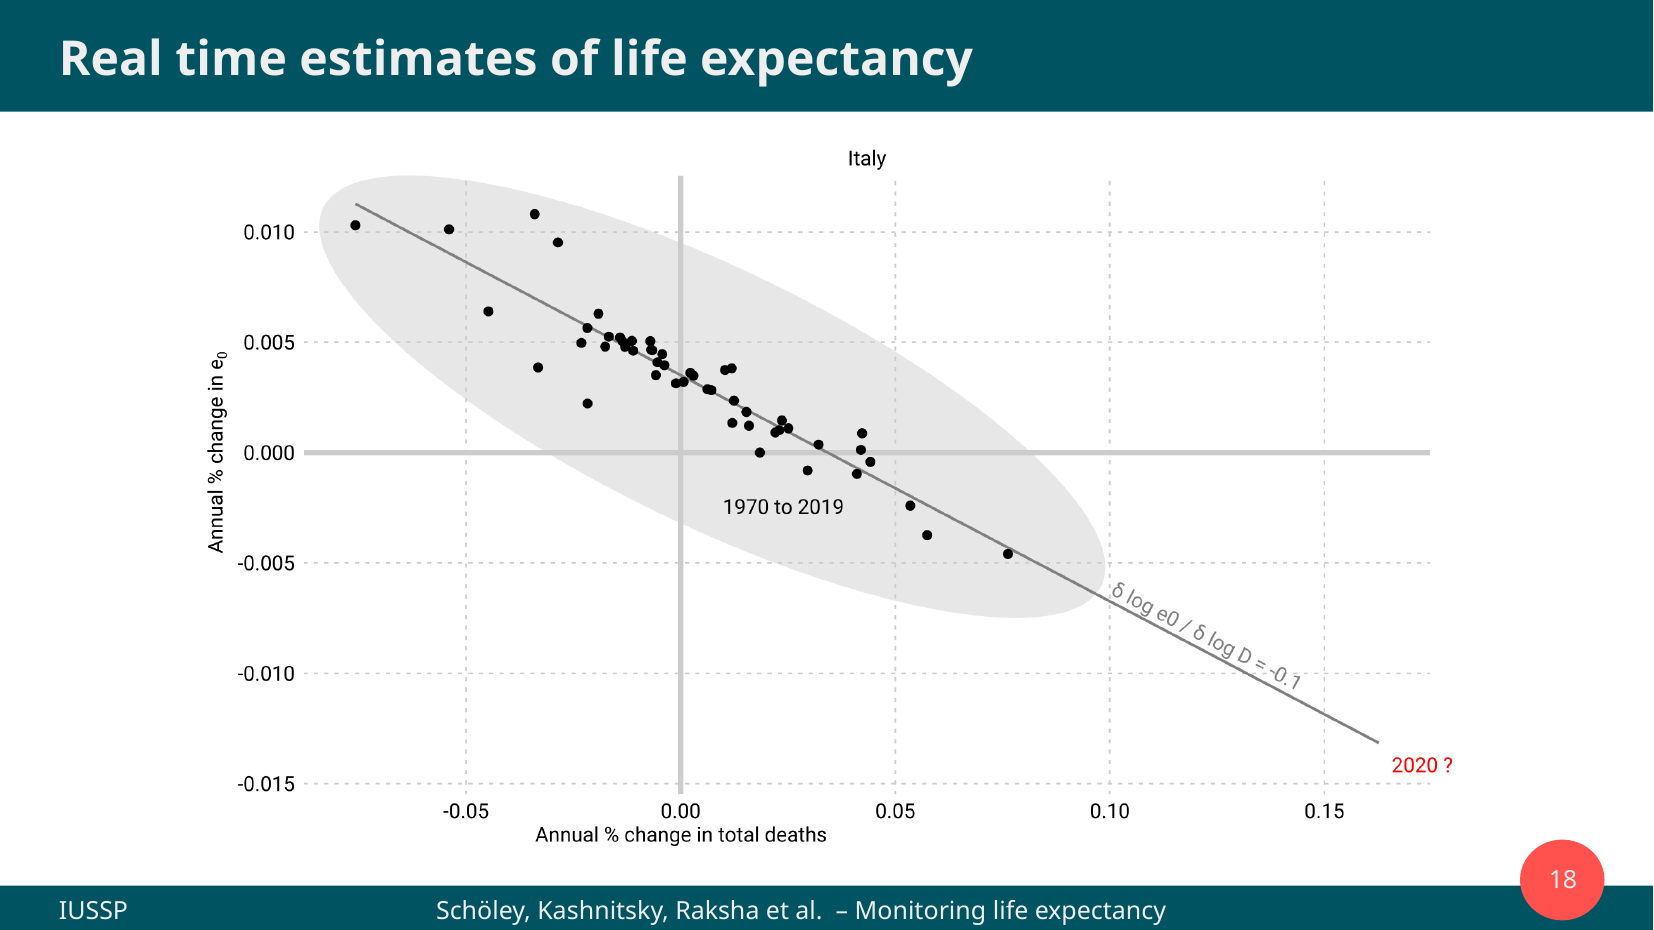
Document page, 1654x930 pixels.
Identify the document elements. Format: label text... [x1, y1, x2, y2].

title Real time estimates of life expectancy [58, 0, 1594, 117]
picture [195, 127, 1458, 880]
